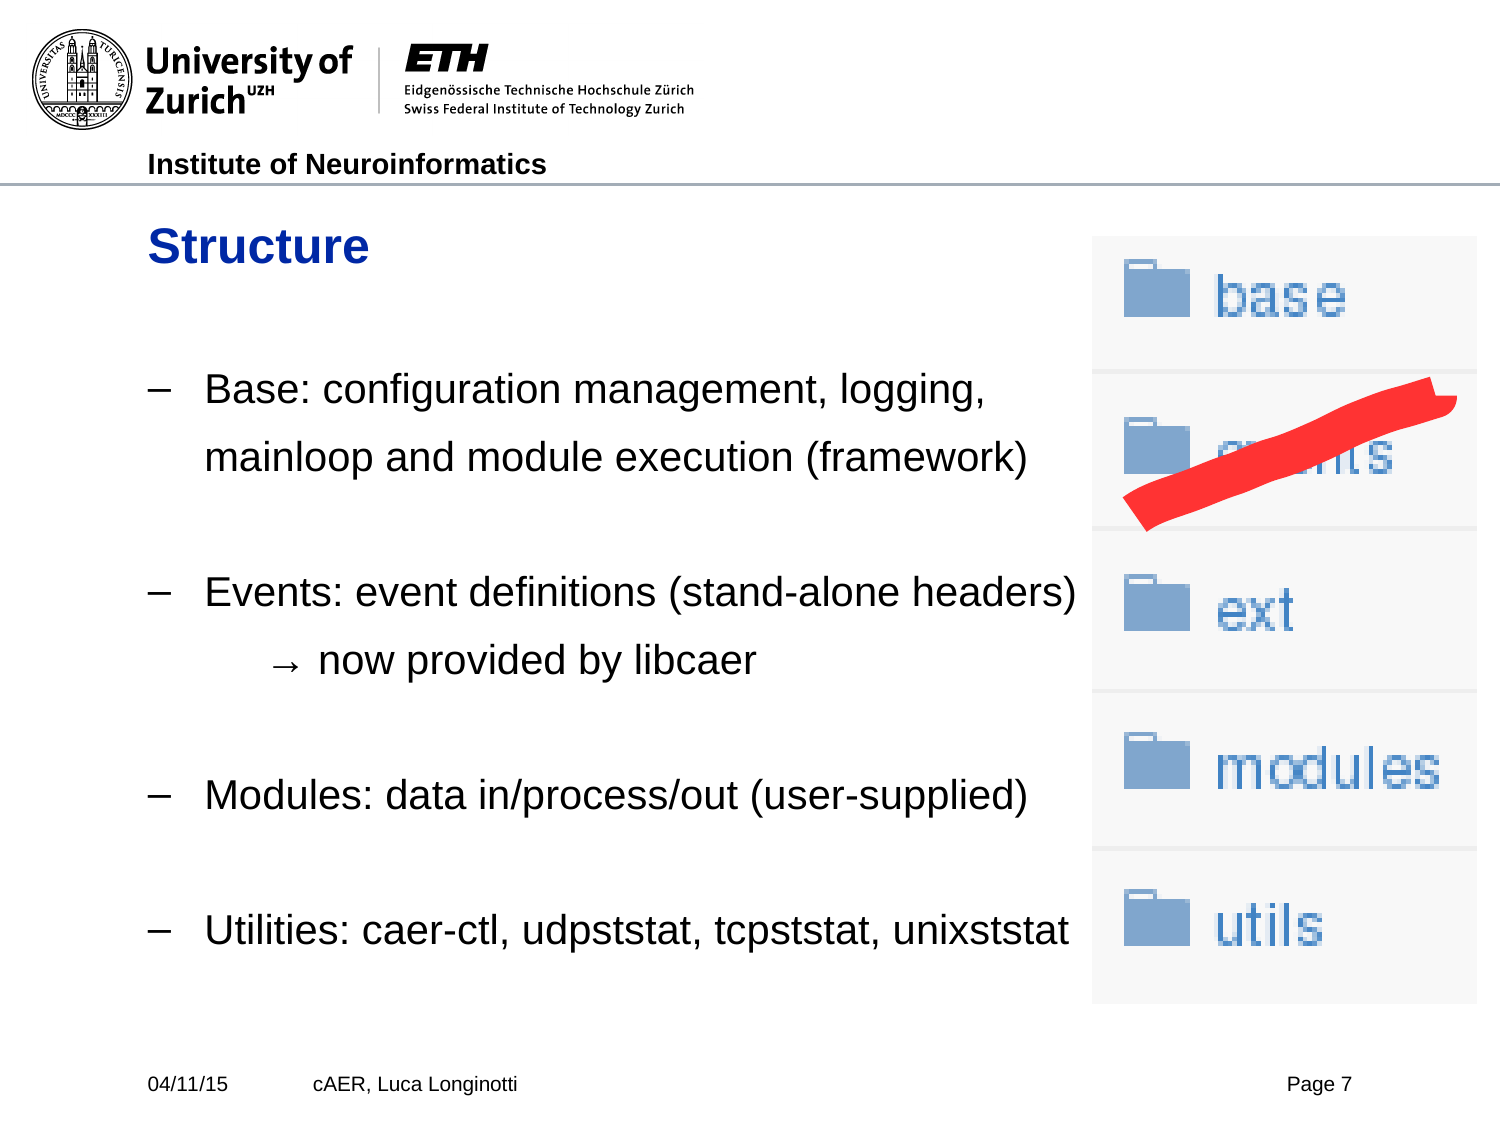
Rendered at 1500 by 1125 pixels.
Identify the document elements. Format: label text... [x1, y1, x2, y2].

picture [1092, 236, 1477, 1004]
title Structure [147, 208, 1353, 335]
list Base: configuration management, logging, mainloop and module execution (framework) Events: event definitions (stand-alone headers) → now provided by libcaer Modules: data in/process/out (user-supplied) Utilities: caer-ctl, udpststat, tcpststat, unixststat [147, 361, 1353, 1015]
picture [26, 23, 704, 136]
